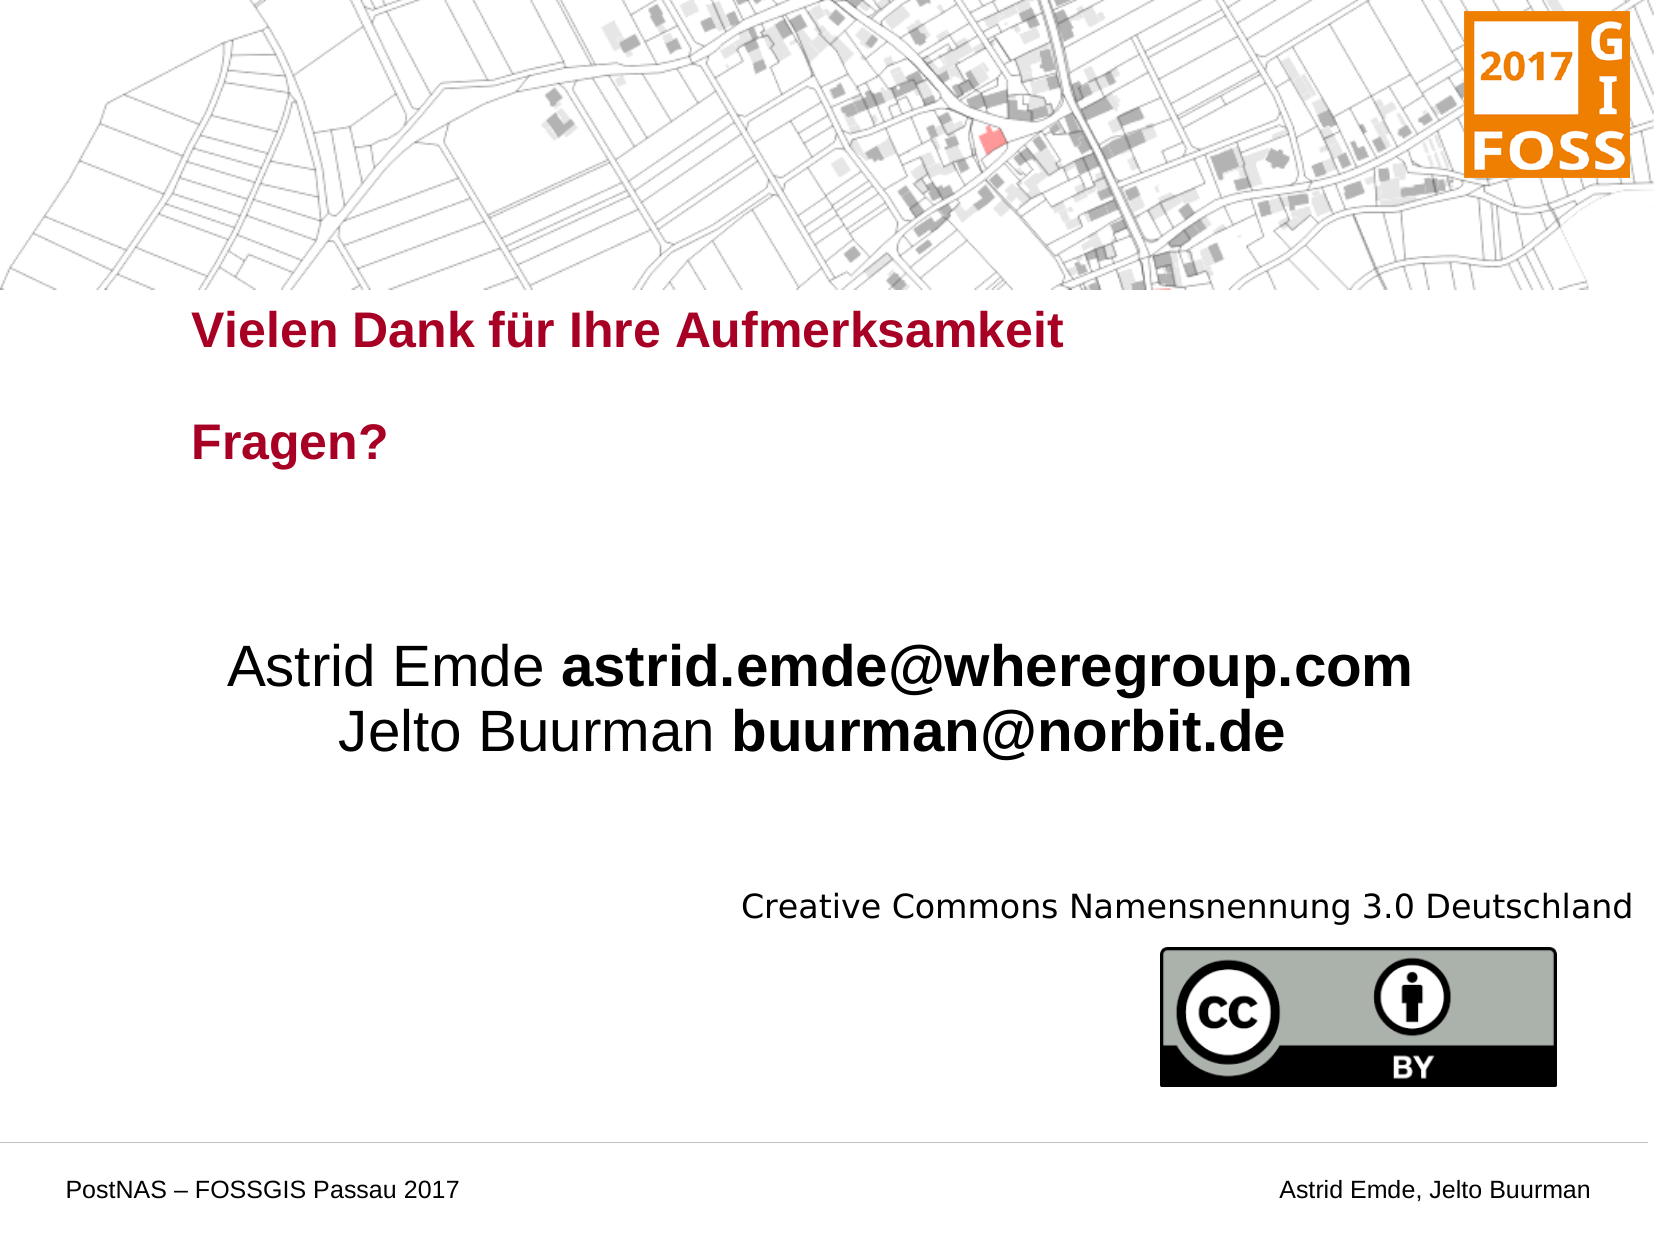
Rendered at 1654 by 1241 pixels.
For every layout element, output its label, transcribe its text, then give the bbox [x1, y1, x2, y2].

picture [1464, 11, 1630, 178]
text_box Vielen Dank für Ihre Aufmerksamkeit Fragen? [177, 864, 1359, 1093]
text_box Creative Commons Namensnennung 3.0 Deutschland [726, 879, 1654, 1050]
picture [1160, 947, 1557, 1087]
text_box Vielen Dank für Ihre Aufmerksamkeit Fragen? [177, 295, 1359, 625]
text_box Astrid Emde astrid.emde@wheregroup.com Jelto Buurman buurman@norbit.de [118, 625, 1524, 864]
